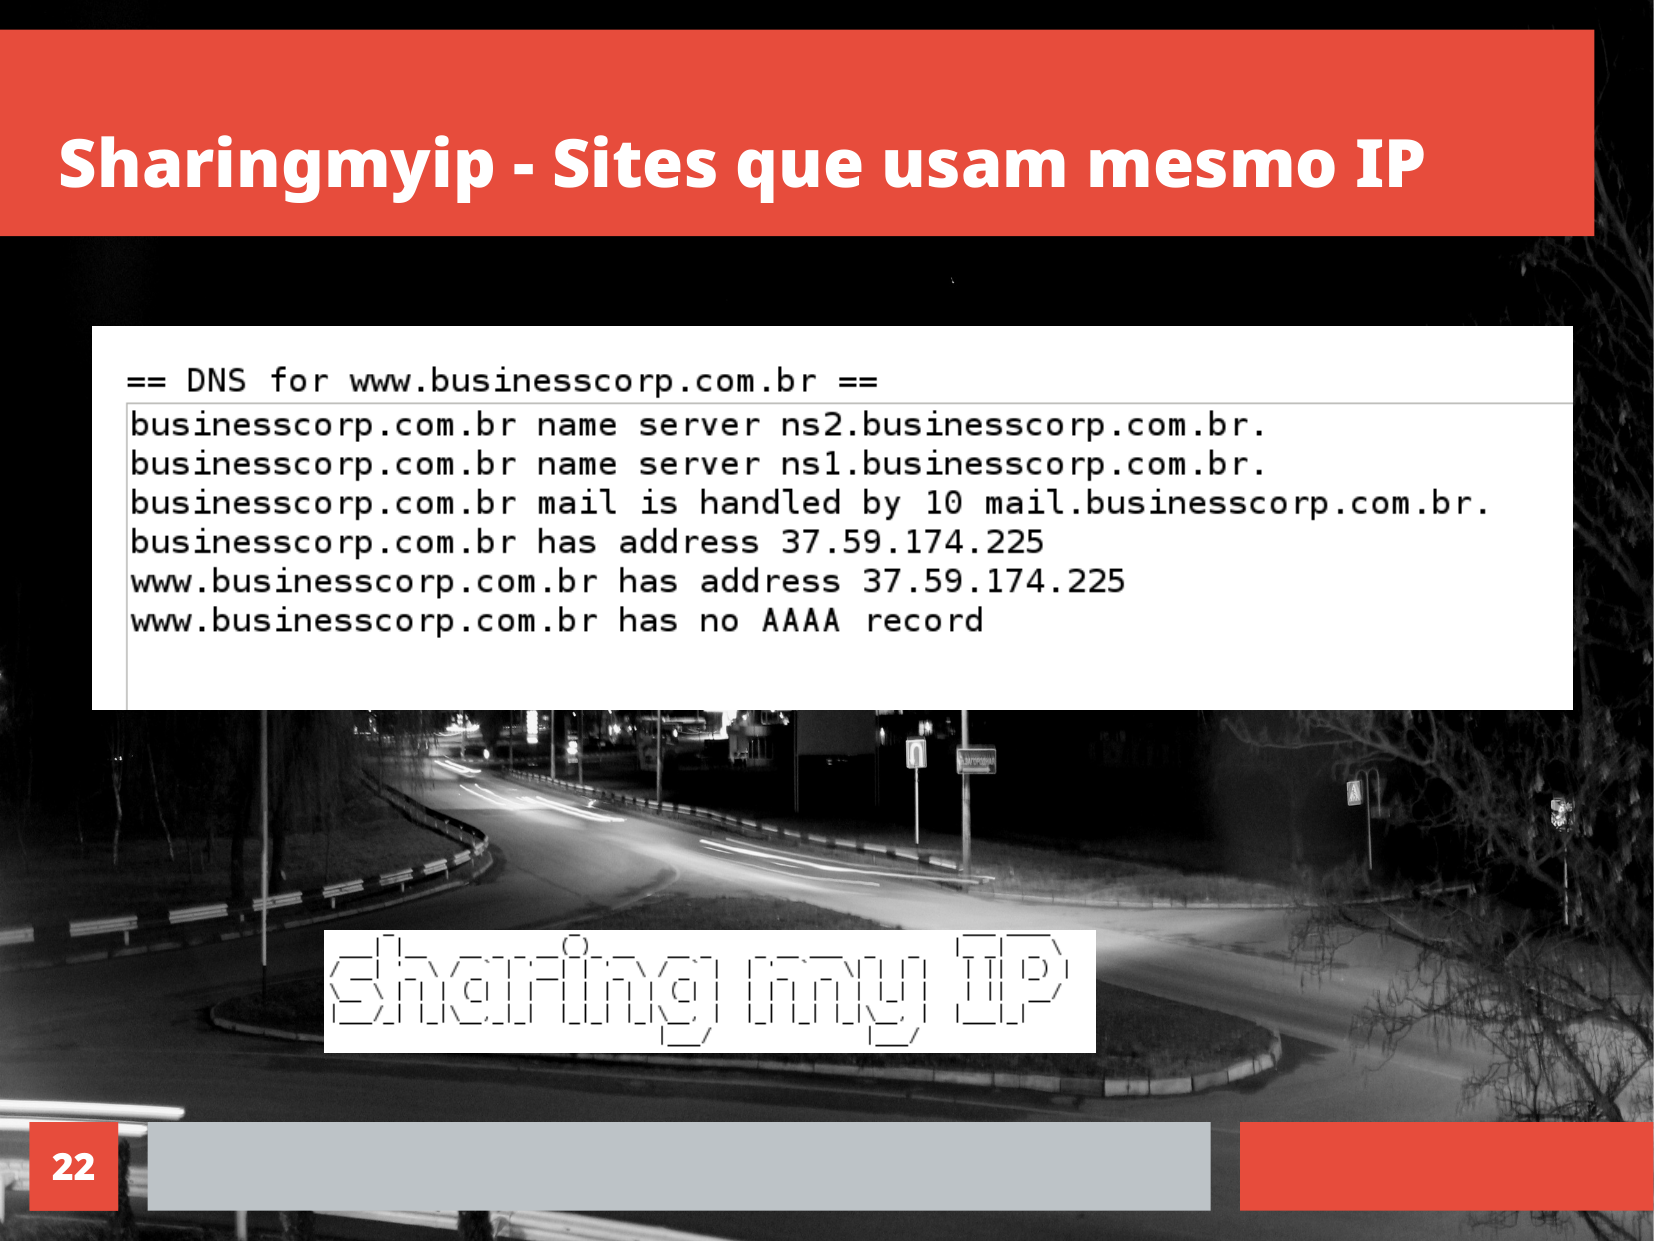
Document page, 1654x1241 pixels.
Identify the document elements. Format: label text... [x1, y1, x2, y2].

list [59, 324, 1565, 1093]
picture [0, 0, 1654, 1241]
title Sharingmyip - Sites que usam mesmo IP [59, 59, 1595, 207]
